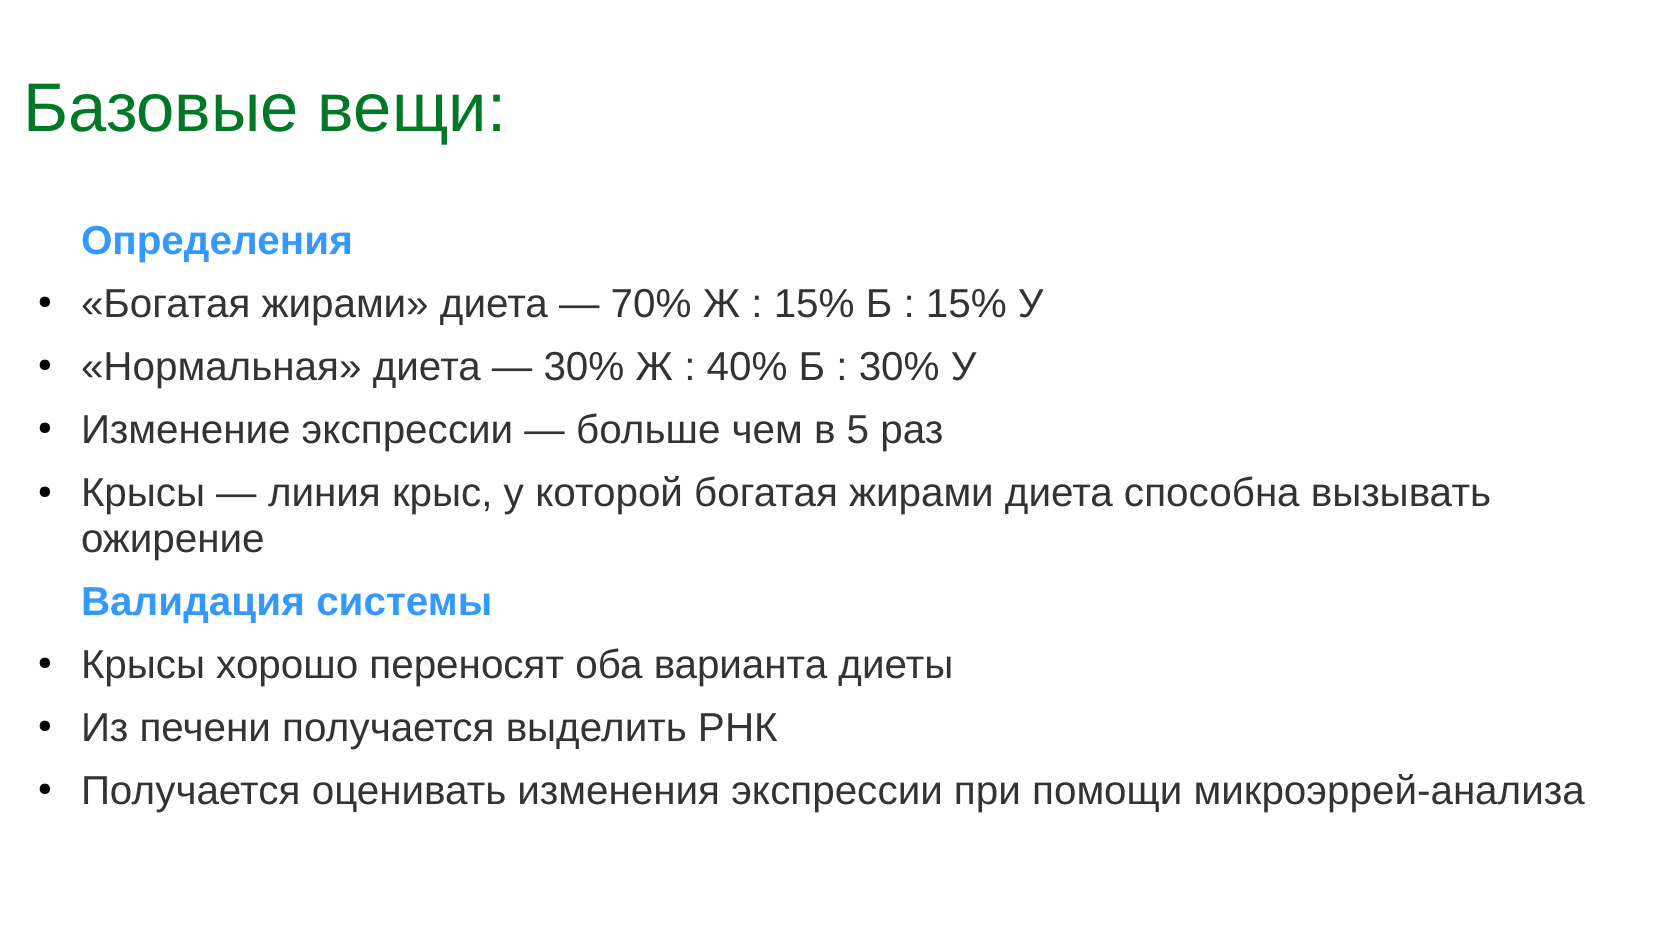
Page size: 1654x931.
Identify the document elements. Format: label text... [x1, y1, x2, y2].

list Определения «Богатая жирами» диета — 70% Ж : 15% Б : 15% У «Нормальная» диета — 30% Ж : 40% Б : 30% У Изменение экспрессии — больше чем в 5 раз Крысы — линия крыс, у которой богатая жирами диета способна вызывать ожирение Валидация системы Крысы хорошо переносят оба варианта диеты Из печени получается выделить РНК Получается оценивать изменения экспрессии при помощи микроэррей-анализа [23, 217, 1630, 827]
title Базовые вещи: [23, 23, 1630, 193]
